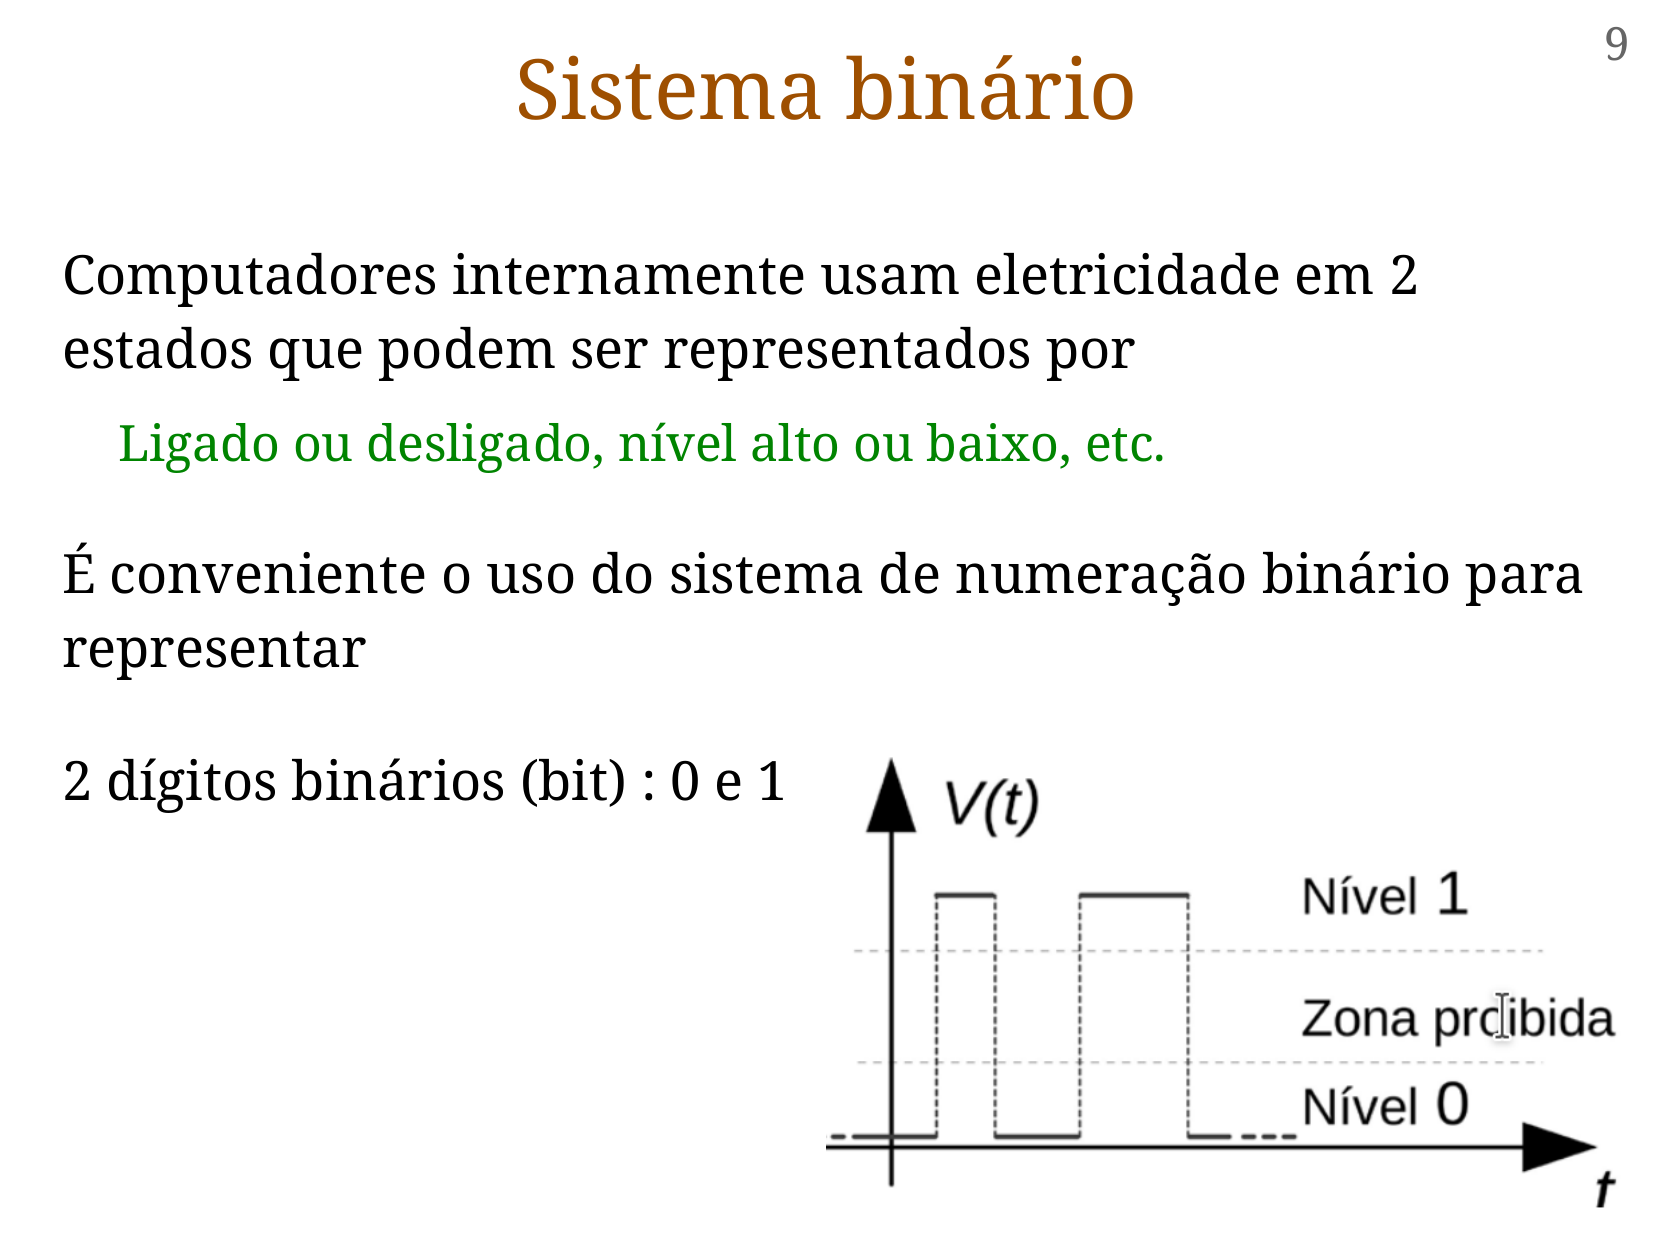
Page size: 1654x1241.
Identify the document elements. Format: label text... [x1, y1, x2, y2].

list Computadores internamente usam eletricidade em 2 estados que podem ser representados por Ligado ou desligado, nível alto ou baixo, etc. É conveniente o uso do sistema de numeração binário para representar 2 dígitos binários (bit) : 0 e 1 [59, 236, 1595, 1211]
picture [826, 757, 1639, 1225]
title Sistema binário [59, 29, 1595, 148]
